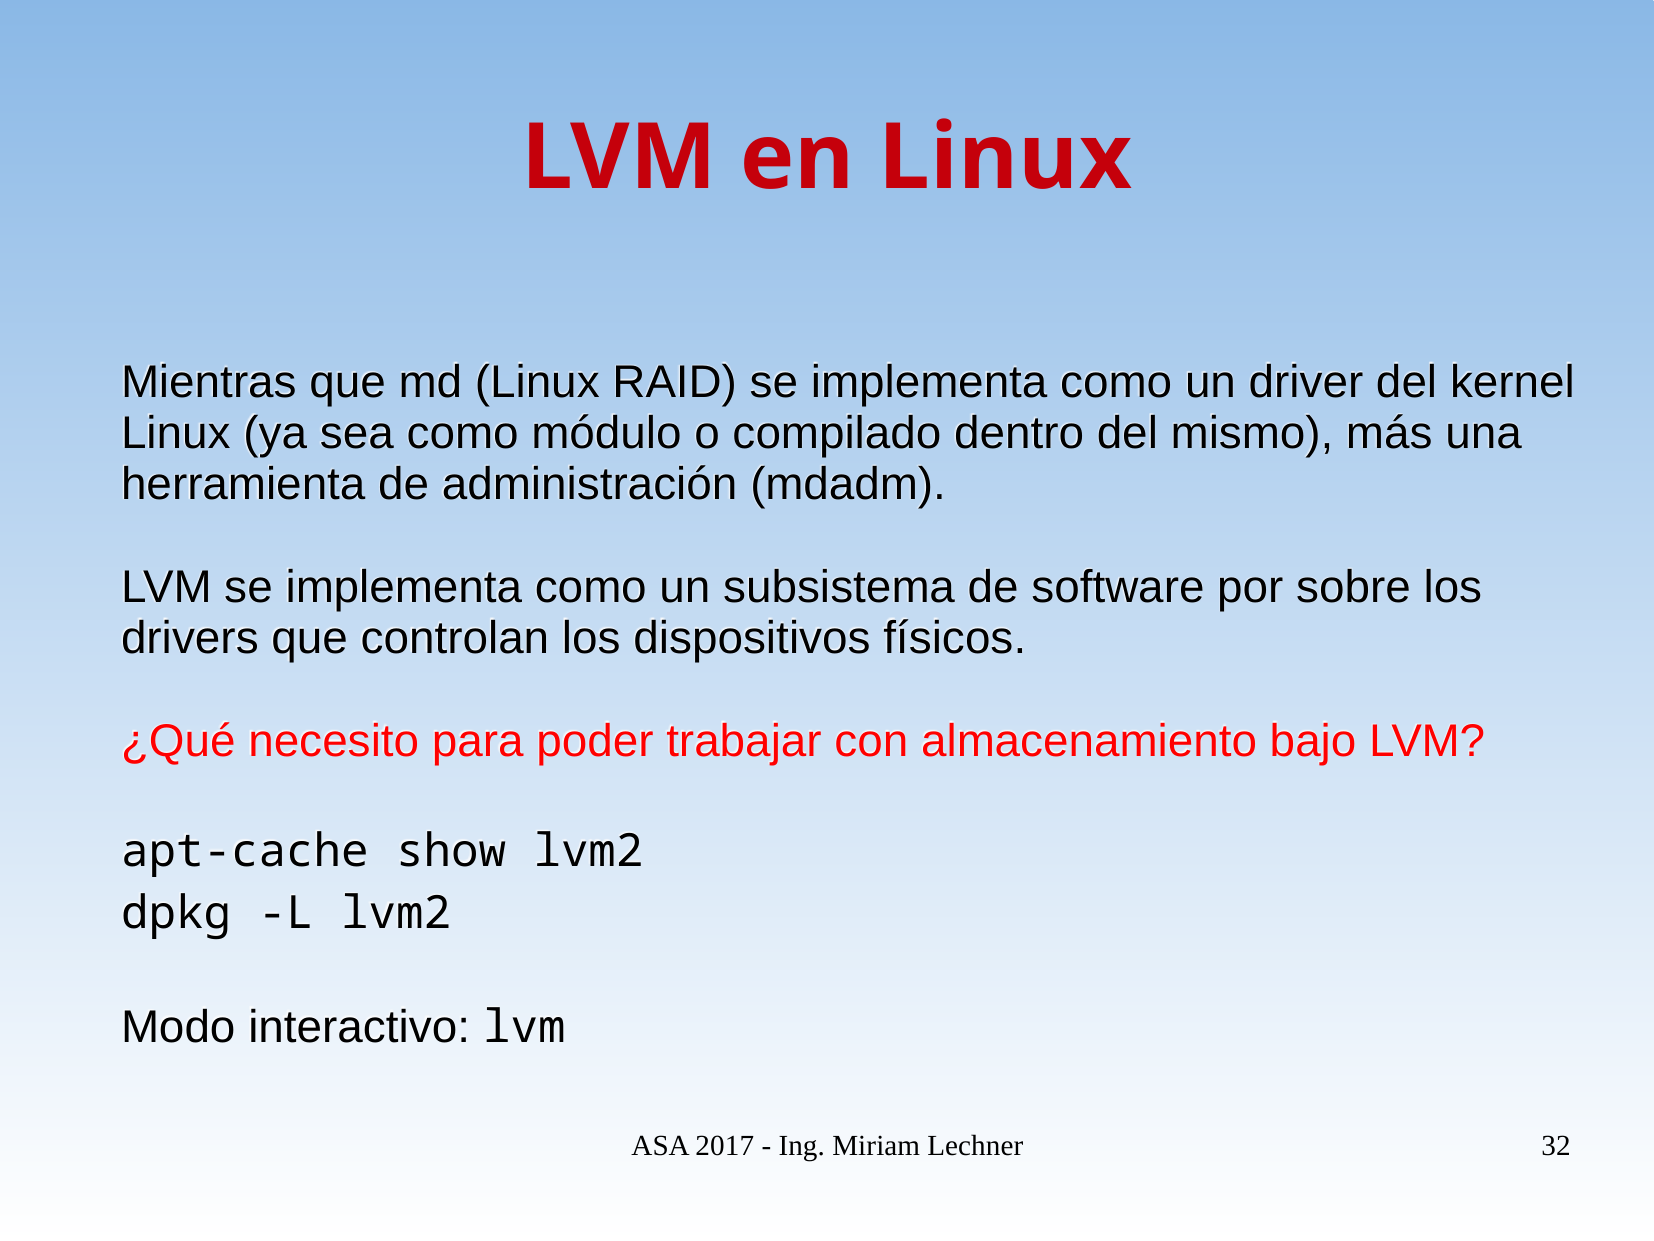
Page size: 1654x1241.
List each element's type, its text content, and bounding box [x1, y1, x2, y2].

title LVM en Linux [82, 49, 1571, 257]
text_box Mientras que md (Linux RAID) se implementa como un driver del kernel Linux (ya sea como módulo o compilado dentro del mismo), más una herramienta de administración (mdadm). LVM se implementa como un subsistema de software por sobre los drivers que controlan los dispositivos físicos. ¿Qué necesito para poder trabajar con almacenamiento bajo LVM? apt-cache show lvm2 dpkg -L lvm2 Modo interactivo: lvm [106, 348, 1592, 1038]
